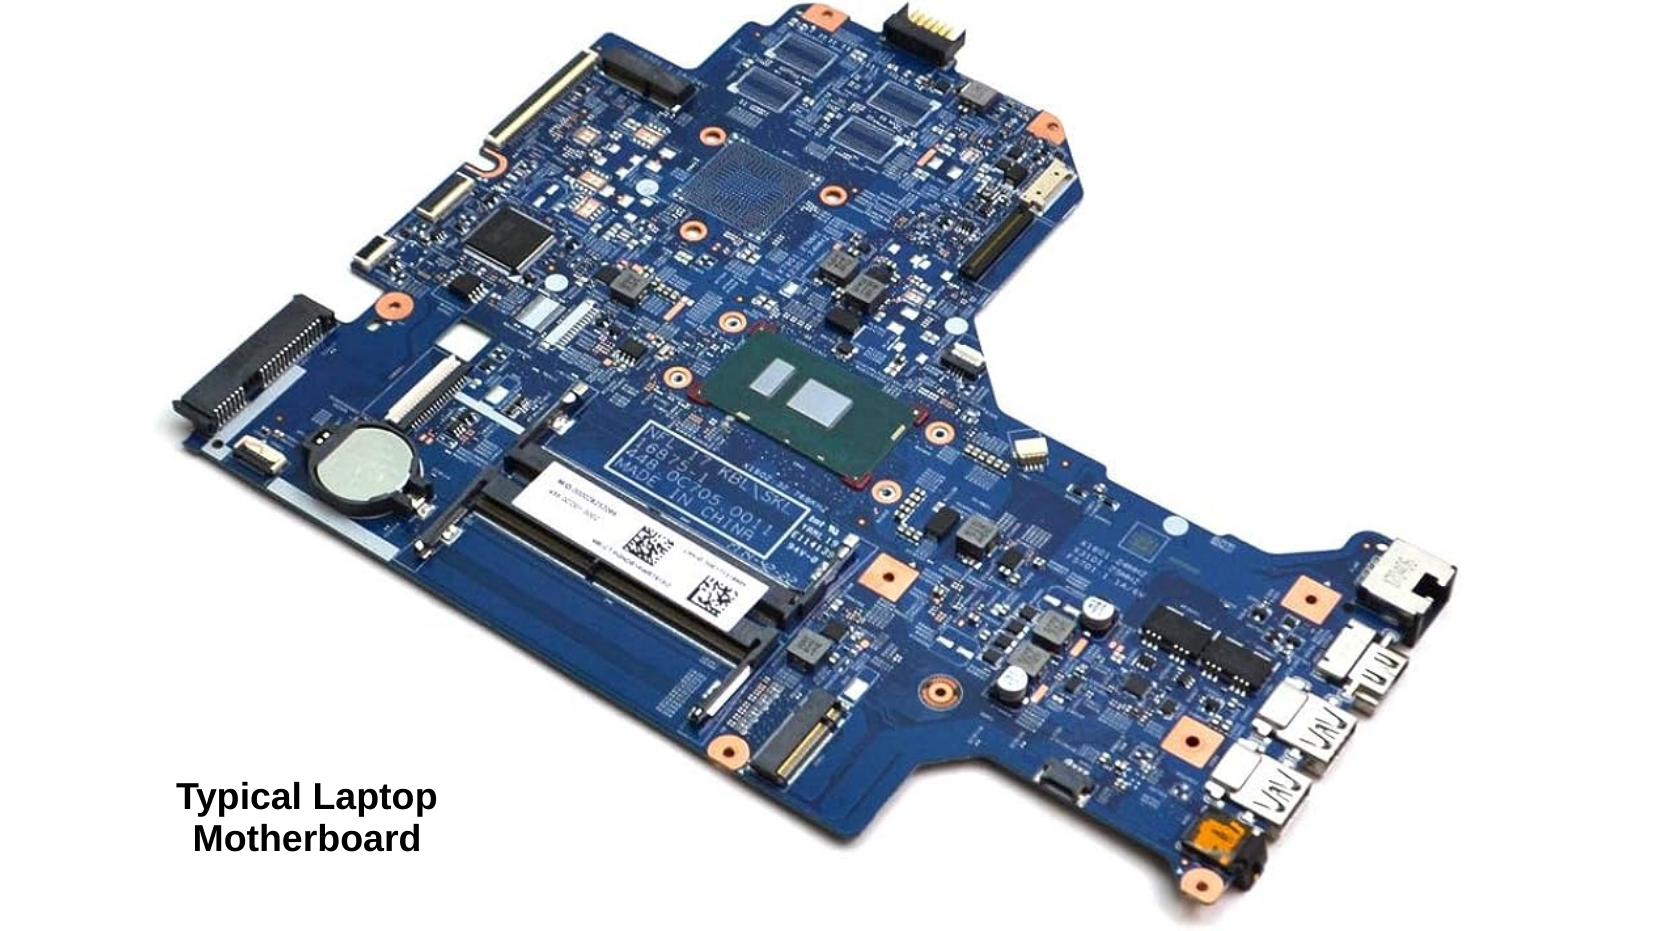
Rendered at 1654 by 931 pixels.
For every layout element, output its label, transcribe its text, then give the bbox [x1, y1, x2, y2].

text_box Typical Laptop Motherboard [70, 767, 544, 867]
picture [153, 0, 1462, 931]
